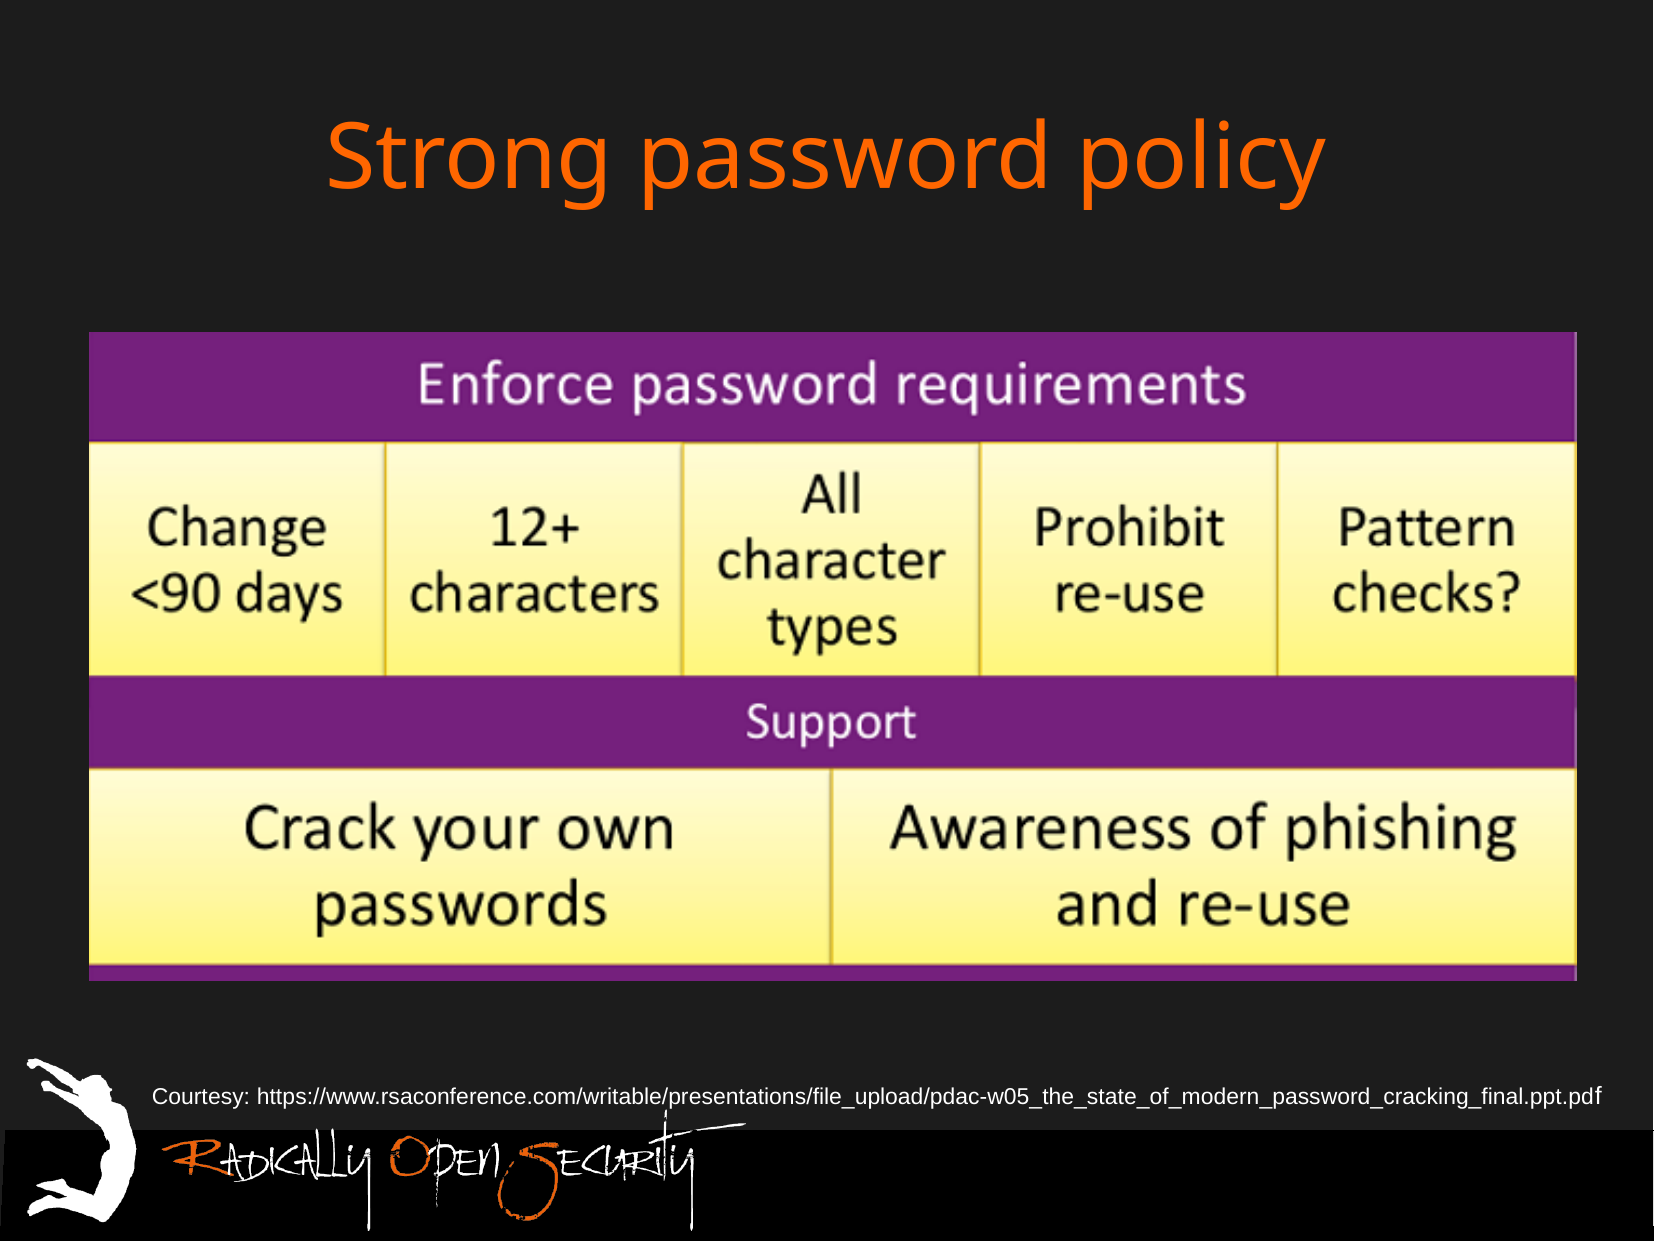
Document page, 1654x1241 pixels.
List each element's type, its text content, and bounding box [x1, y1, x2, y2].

text_box Courtesy: https://www.rsaconference.com/writable/presentations/file_upload/pdac-w05_the_state_of_modern_password_cracking_final.ppt.pdf [137, 1073, 1650, 1118]
title Strong password policy [82, 49, 1571, 257]
picture [89, 332, 1577, 981]
picture [0, 1022, 778, 1241]
